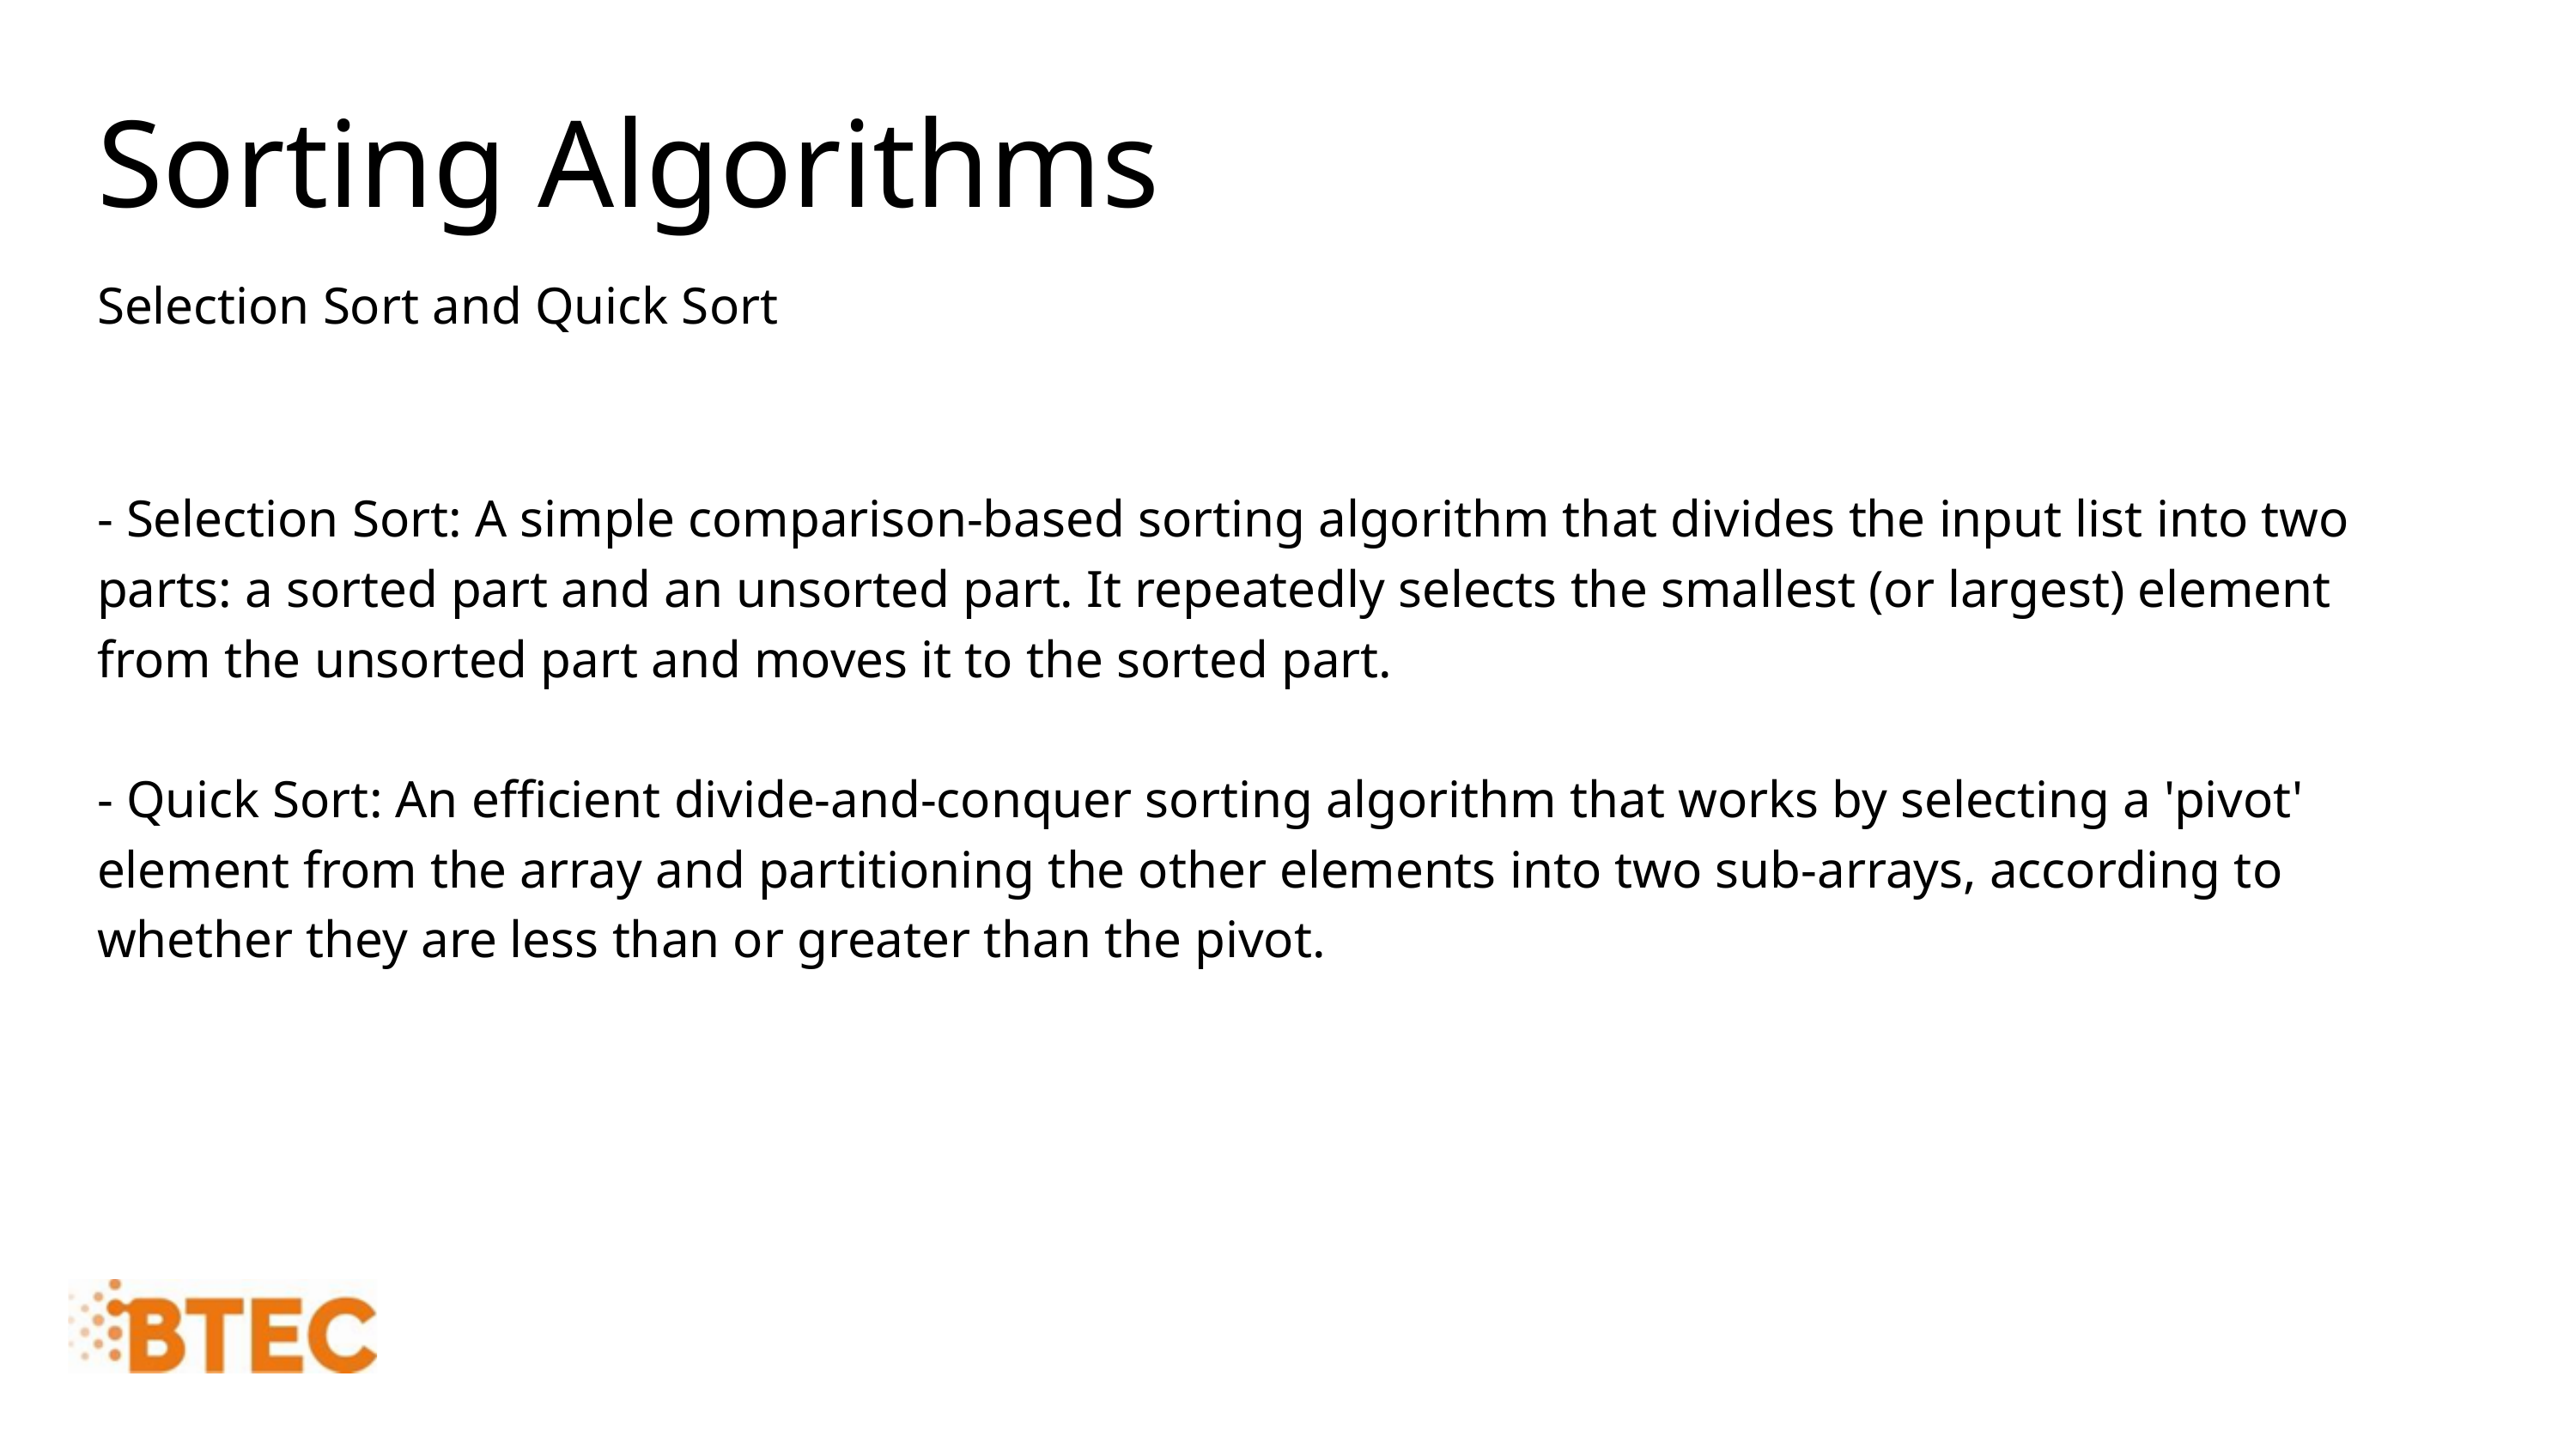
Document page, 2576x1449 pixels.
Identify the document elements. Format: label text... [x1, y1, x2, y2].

text_box [68, 1279, 378, 1373]
text_box Sorting Algorithms [97, 63, 1289, 223]
text_box Selection Sort and Quick Sort [97, 264, 1653, 332]
text_box - Selection Sort: A simple comparison-based sorting algorithm that divides the input list into two parts: a sorted part and an unsorted part. It repeatedly selects the smallest (or largest) element from the unsorted part and moves it to the sorted part. - Quick Sort: An efficient divide-and-conquer sorting algorithm that works by selecting a 'pivot' element from the array and partitioning the other elements into two sub-arrays, according to whether they are less than or greater than the pivot. [97, 476, 2432, 1034]
